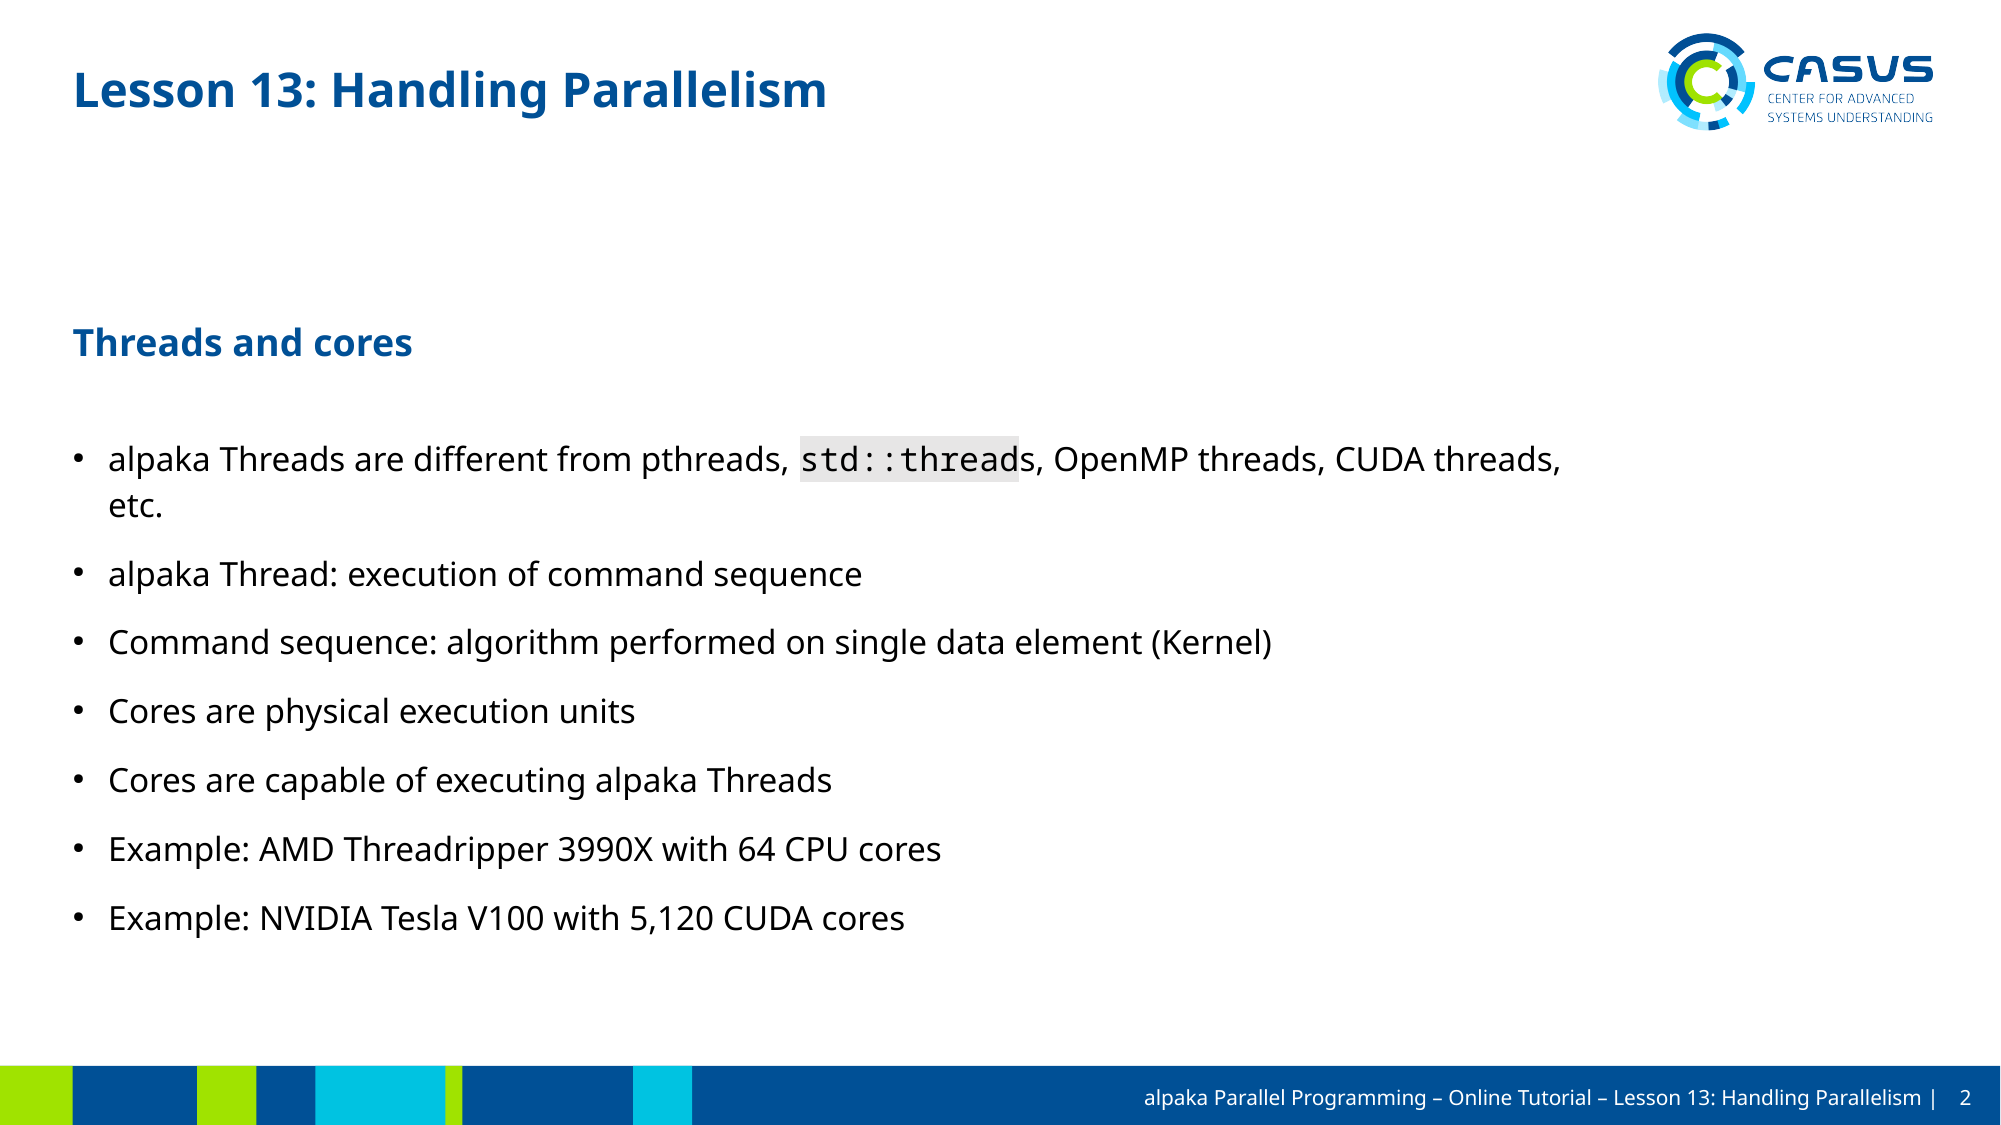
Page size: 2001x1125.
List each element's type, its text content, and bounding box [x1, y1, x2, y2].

list Threads and cores alpaka Threads are different from pthreads, std::threads, OpenMP threads, CUDA threads, etc. alpaka Thread: execution of command sequence Command sequence: algorithm performed on single data element (Kernel) Cores are physical execution units Cores are capable of executing alpaka Threads Example: AMD Threadripper 3990X with 64 CPU cores Example: NVIDIA Tesla V100 with 5,120 CUDA cores [72, 316, 1620, 979]
title Lesson 13: Handling Parallelism [72, 54, 1620, 123]
picture [1658, 33, 1933, 131]
